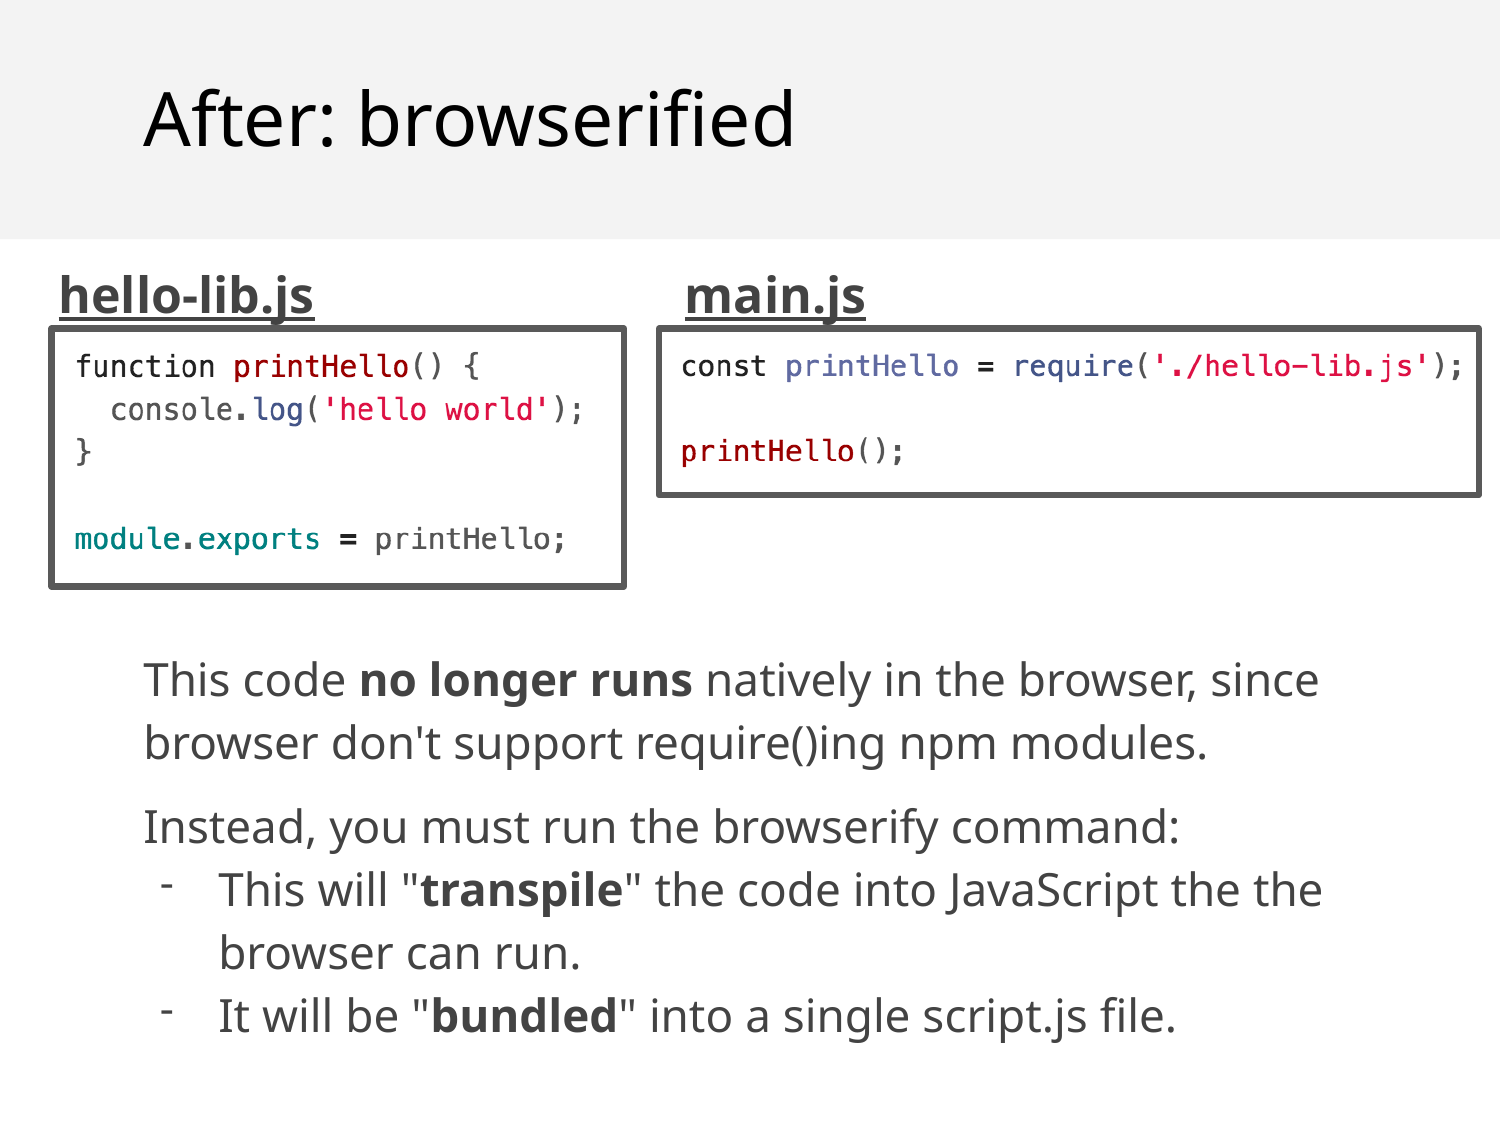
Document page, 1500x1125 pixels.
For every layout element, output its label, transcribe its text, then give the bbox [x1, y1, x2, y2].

picture [54, 331, 621, 584]
title After: browserified [128, 56, 1372, 183]
list main.js [670, 239, 1197, 365]
picture [662, 331, 1476, 492]
list This code no longer runs natively in the browser, since browser don't support require()ing npm modules. Instead, you must run the browserify command: This will "transpile" the code into JavaScript the the browser can run. It will be "bundled" into a single script.js file. [128, 626, 1372, 1024]
list hello-lib.js [43, 239, 571, 365]
